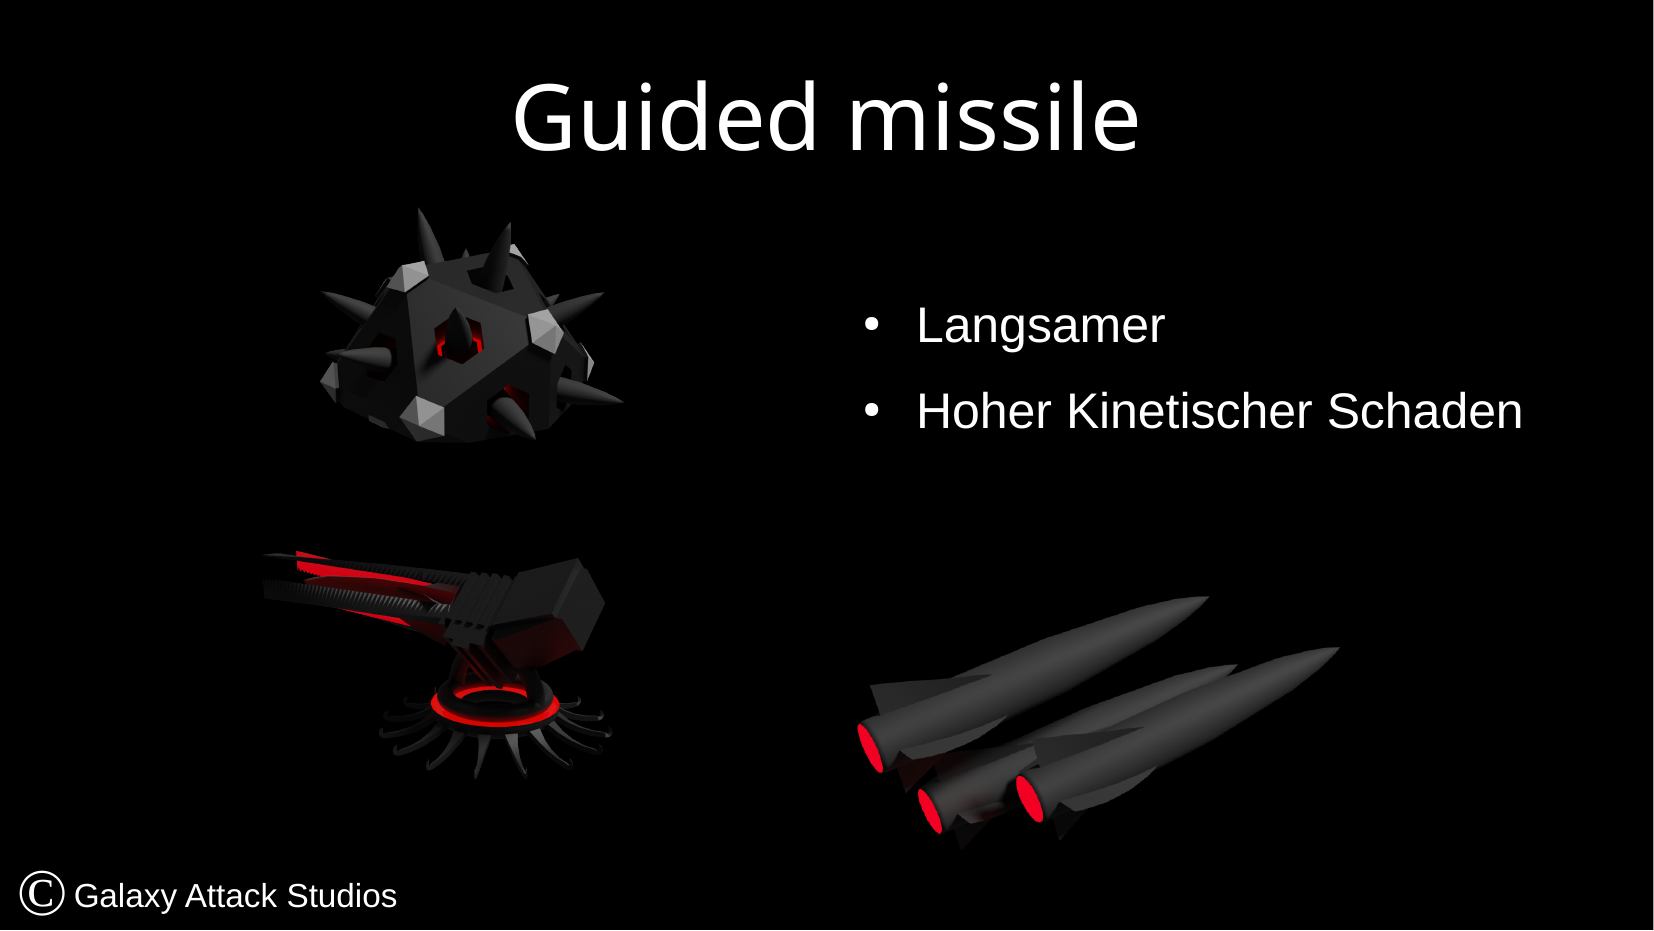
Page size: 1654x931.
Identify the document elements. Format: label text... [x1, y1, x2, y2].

picture [167, 190, 1633, 931]
list Langsamer Hoher Kinetischer Schaden [845, 217, 1572, 519]
title Guided missile [82, 37, 1571, 193]
